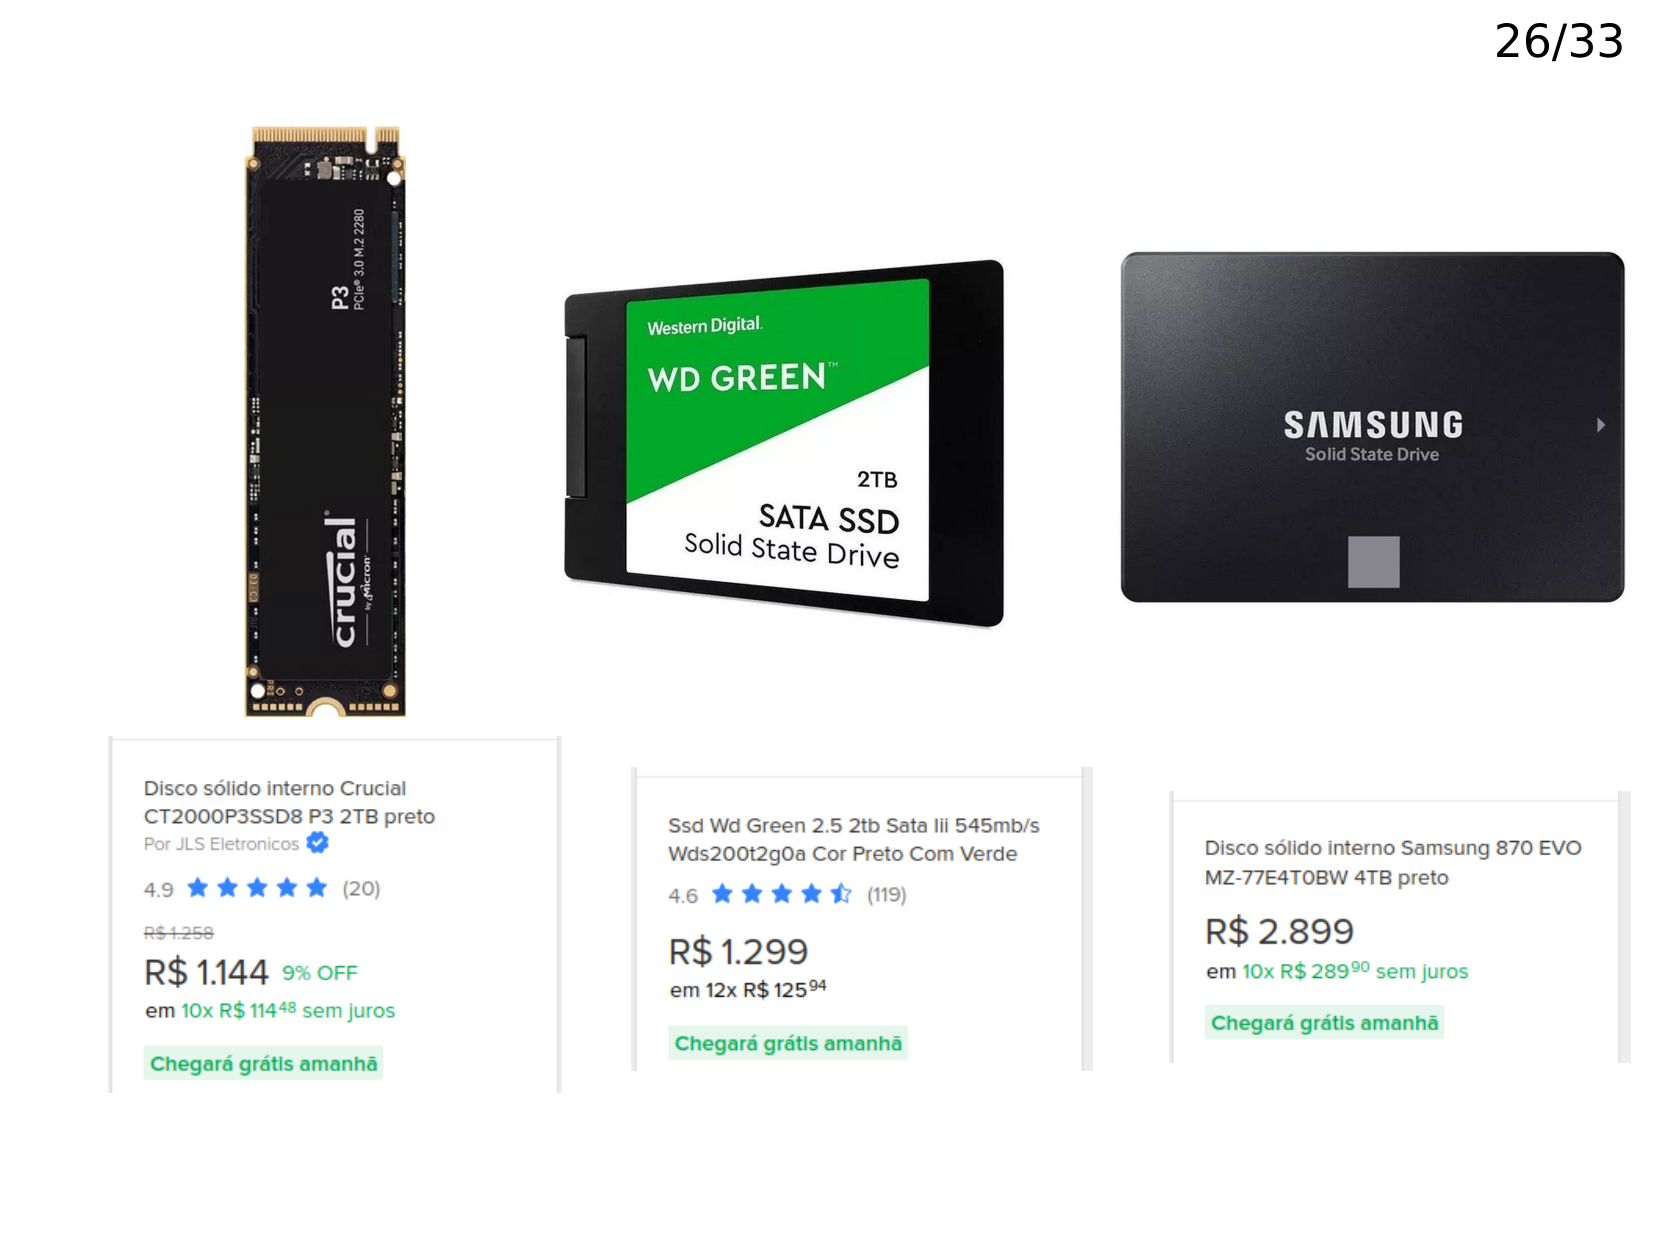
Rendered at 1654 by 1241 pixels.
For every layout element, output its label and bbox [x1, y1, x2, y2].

picture [631, 767, 1093, 1071]
picture [108, 736, 562, 1093]
picture [1092, 230, 1654, 621]
picture [1169, 791, 1631, 1063]
picture [244, 126, 406, 717]
picture [540, 236, 1030, 650]
